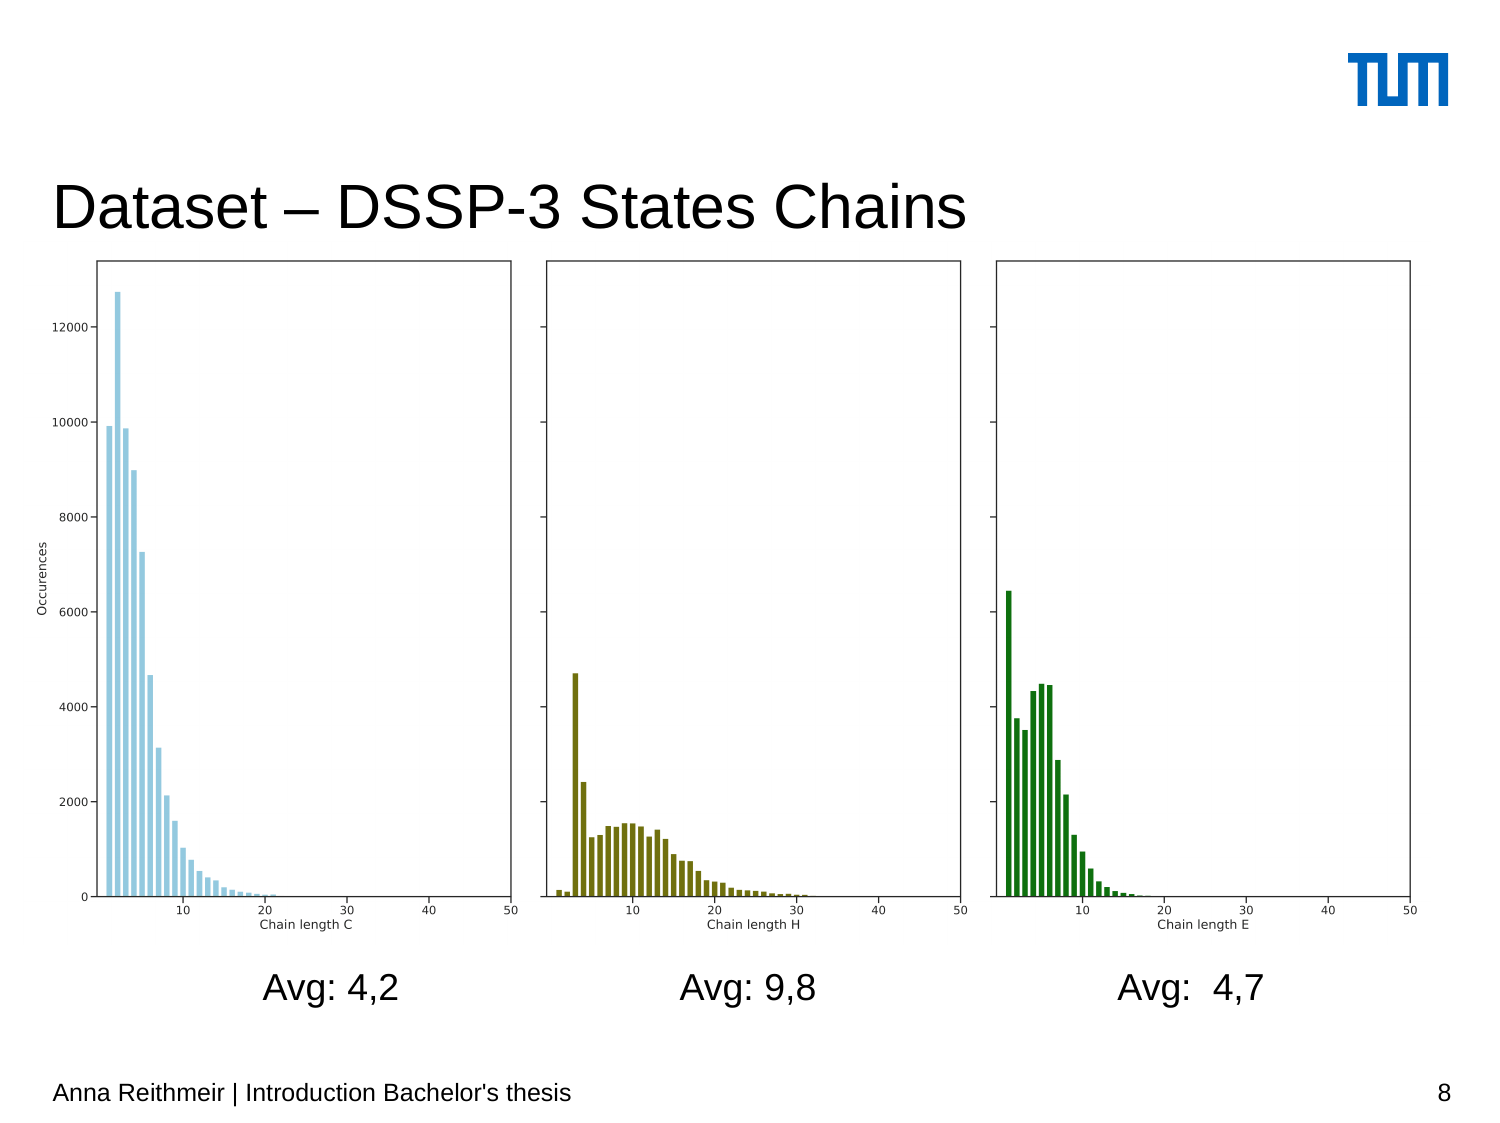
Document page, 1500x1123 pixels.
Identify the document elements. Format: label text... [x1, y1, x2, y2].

title Dataset – DSSP-3 States Chains [52, 171, 1453, 242]
picture [23, 241, 1431, 945]
text_box Avg: 4,2 Avg: 9,8 Avg: 4,7 [248, 958, 1441, 1016]
